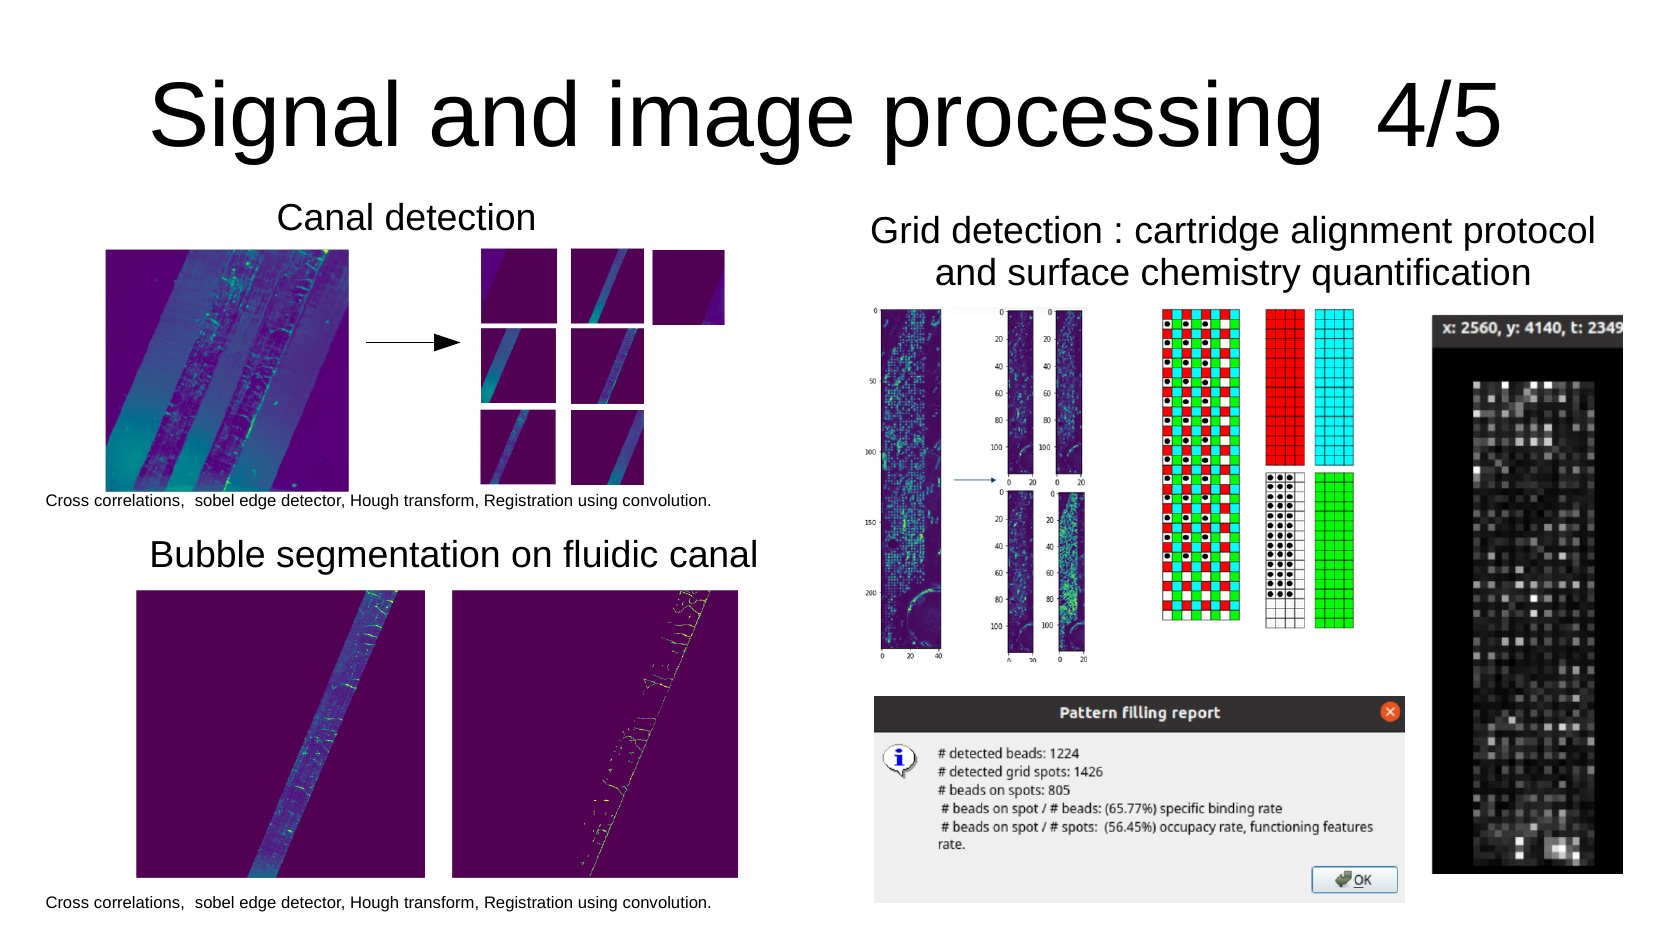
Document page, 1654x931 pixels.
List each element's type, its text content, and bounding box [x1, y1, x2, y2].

picture [1157, 305, 1360, 484]
picture [863, 542, 1087, 662]
picture [1429, 314, 1623, 875]
picture [130, 582, 745, 885]
picture [96, 242, 355, 484]
picture [472, 242, 733, 484]
text_box Cross correlations, sobel edge detector, Hough transform, Registration using convolution. [30, 484, 1536, 542]
picture [1157, 542, 1360, 638]
text_box Canal detection [21, 188, 792, 330]
picture [874, 696, 1405, 885]
picture [863, 307, 1087, 484]
title Signal and image processing 4/5 [82, 37, 1571, 193]
text_box Cross correlations, sobel edge detector, Hough transform, Registration using convolution. [30, 885, 1536, 931]
text_box Grid detection : cartridge alignment protocol and surface chemistry quantification [848, 201, 1619, 343]
text_box Bubble segmentation on fluidic canal [68, 542, 839, 667]
